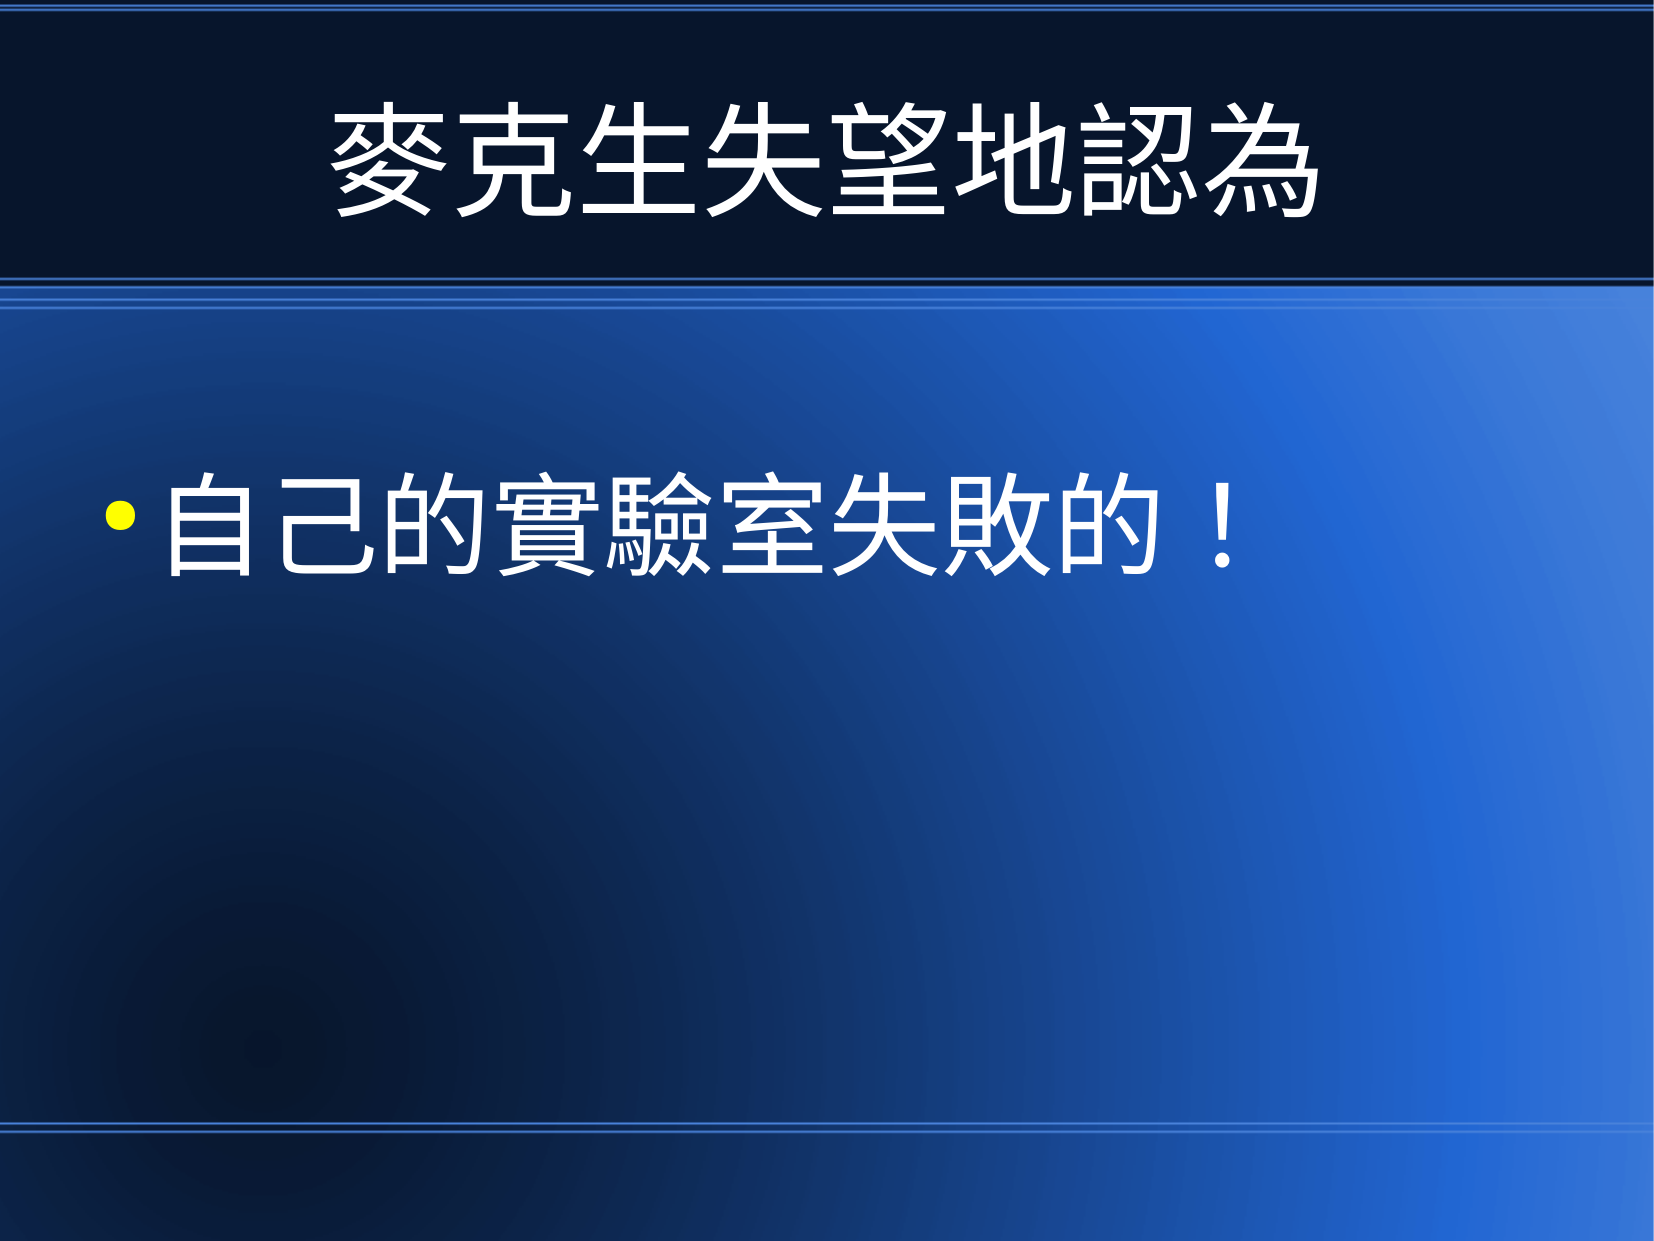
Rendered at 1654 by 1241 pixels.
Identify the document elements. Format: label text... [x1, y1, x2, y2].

title 麥克生失望地認為 [82, 49, 1571, 257]
picture [0, 0, 1654, 1241]
list 自己的實驗室失敗的！ [82, 355, 1571, 1241]
